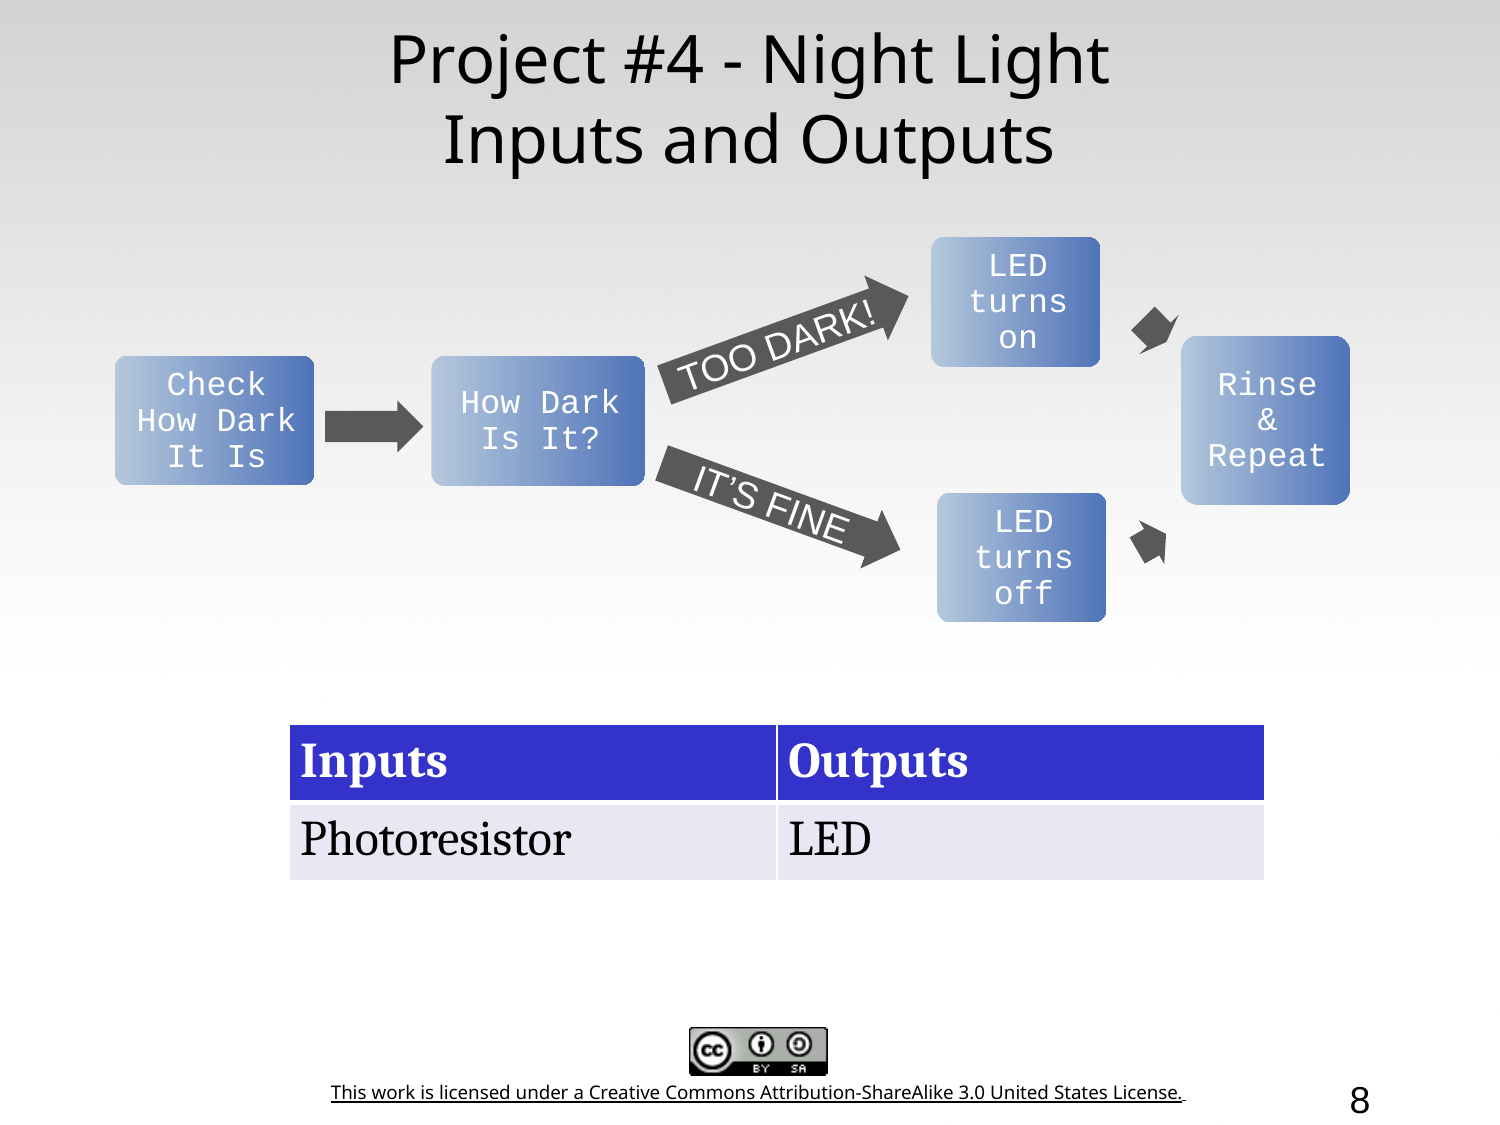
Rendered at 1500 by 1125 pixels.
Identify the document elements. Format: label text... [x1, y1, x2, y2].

title Project #4 - Night Light Inputs and Outputs [112, 2, 1388, 190]
table_header Inputs [290, 725, 776, 800]
table_cell Photoresistor [290, 805, 776, 880]
text_box Rinse & Repeat [1180, 335, 1351, 505]
text_box IT’S FINE [655, 445, 901, 569]
table_cell LED [778, 805, 1264, 880]
text_box [1129, 520, 1167, 565]
picture [0, 0, 1500, 1125]
text_box Check How Dark It Is [114, 355, 315, 486]
text_box [1131, 306, 1179, 355]
text_box How Dark Is It? [431, 356, 646, 486]
text_box LED turns off [937, 492, 1107, 623]
text_box [325, 400, 424, 453]
text_box LED turns on [931, 237, 1101, 367]
text_box TOO DARK! [657, 275, 909, 405]
table_header Outputs [778, 725, 1264, 800]
